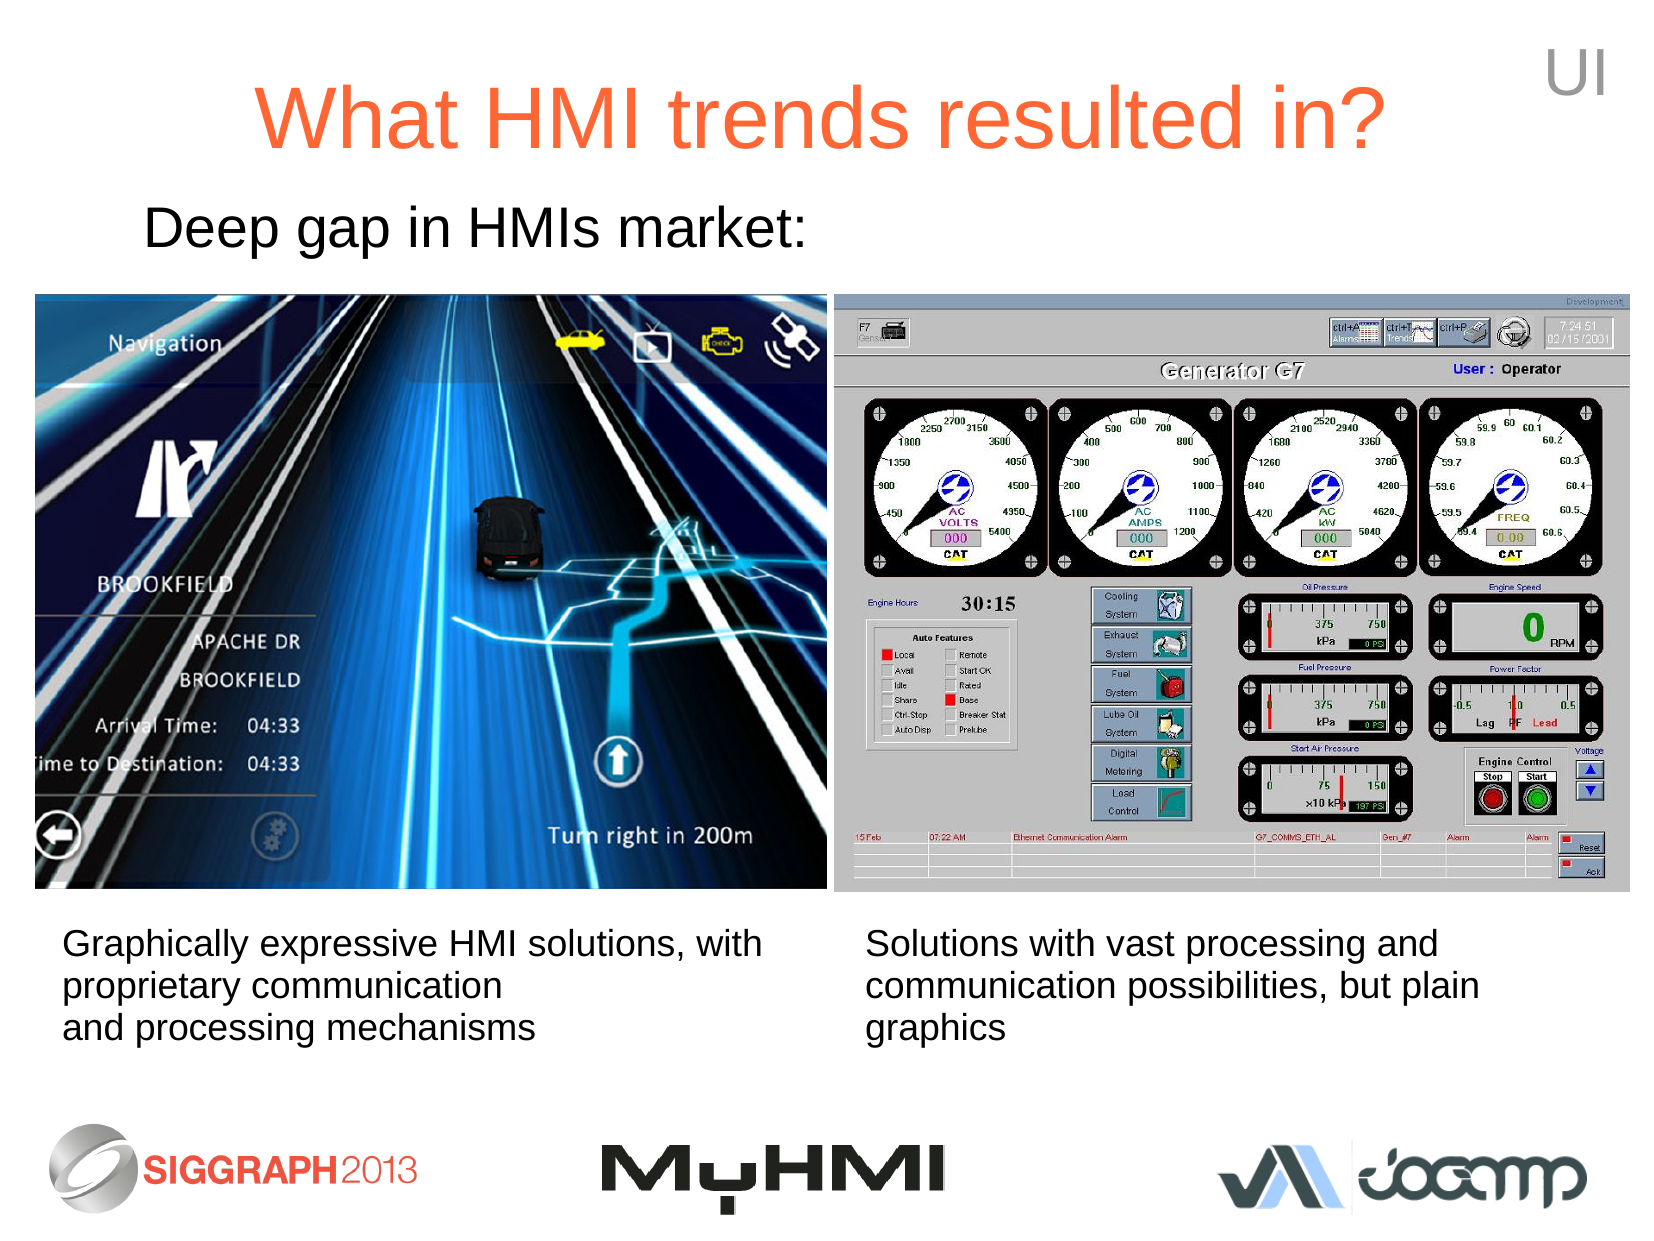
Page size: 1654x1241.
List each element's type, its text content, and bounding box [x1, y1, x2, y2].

text_box Graphically expressive HMI solutions, with proprietary communication and processing mechanisms [47, 915, 815, 1093]
picture [834, 294, 1630, 892]
title What HMI trends resulted in? [68, 49, 1576, 188]
picture [45, 1122, 421, 1215]
text_box Solutions with vast processing and communication possibilities, but plain graphics [850, 915, 1630, 1057]
text_box UI [1529, 27, 1642, 132]
picture [35, 294, 827, 889]
list Deep gap in HMIs market: [82, 195, 1538, 260]
picture [602, 1145, 945, 1215]
picture [1215, 1139, 1587, 1215]
